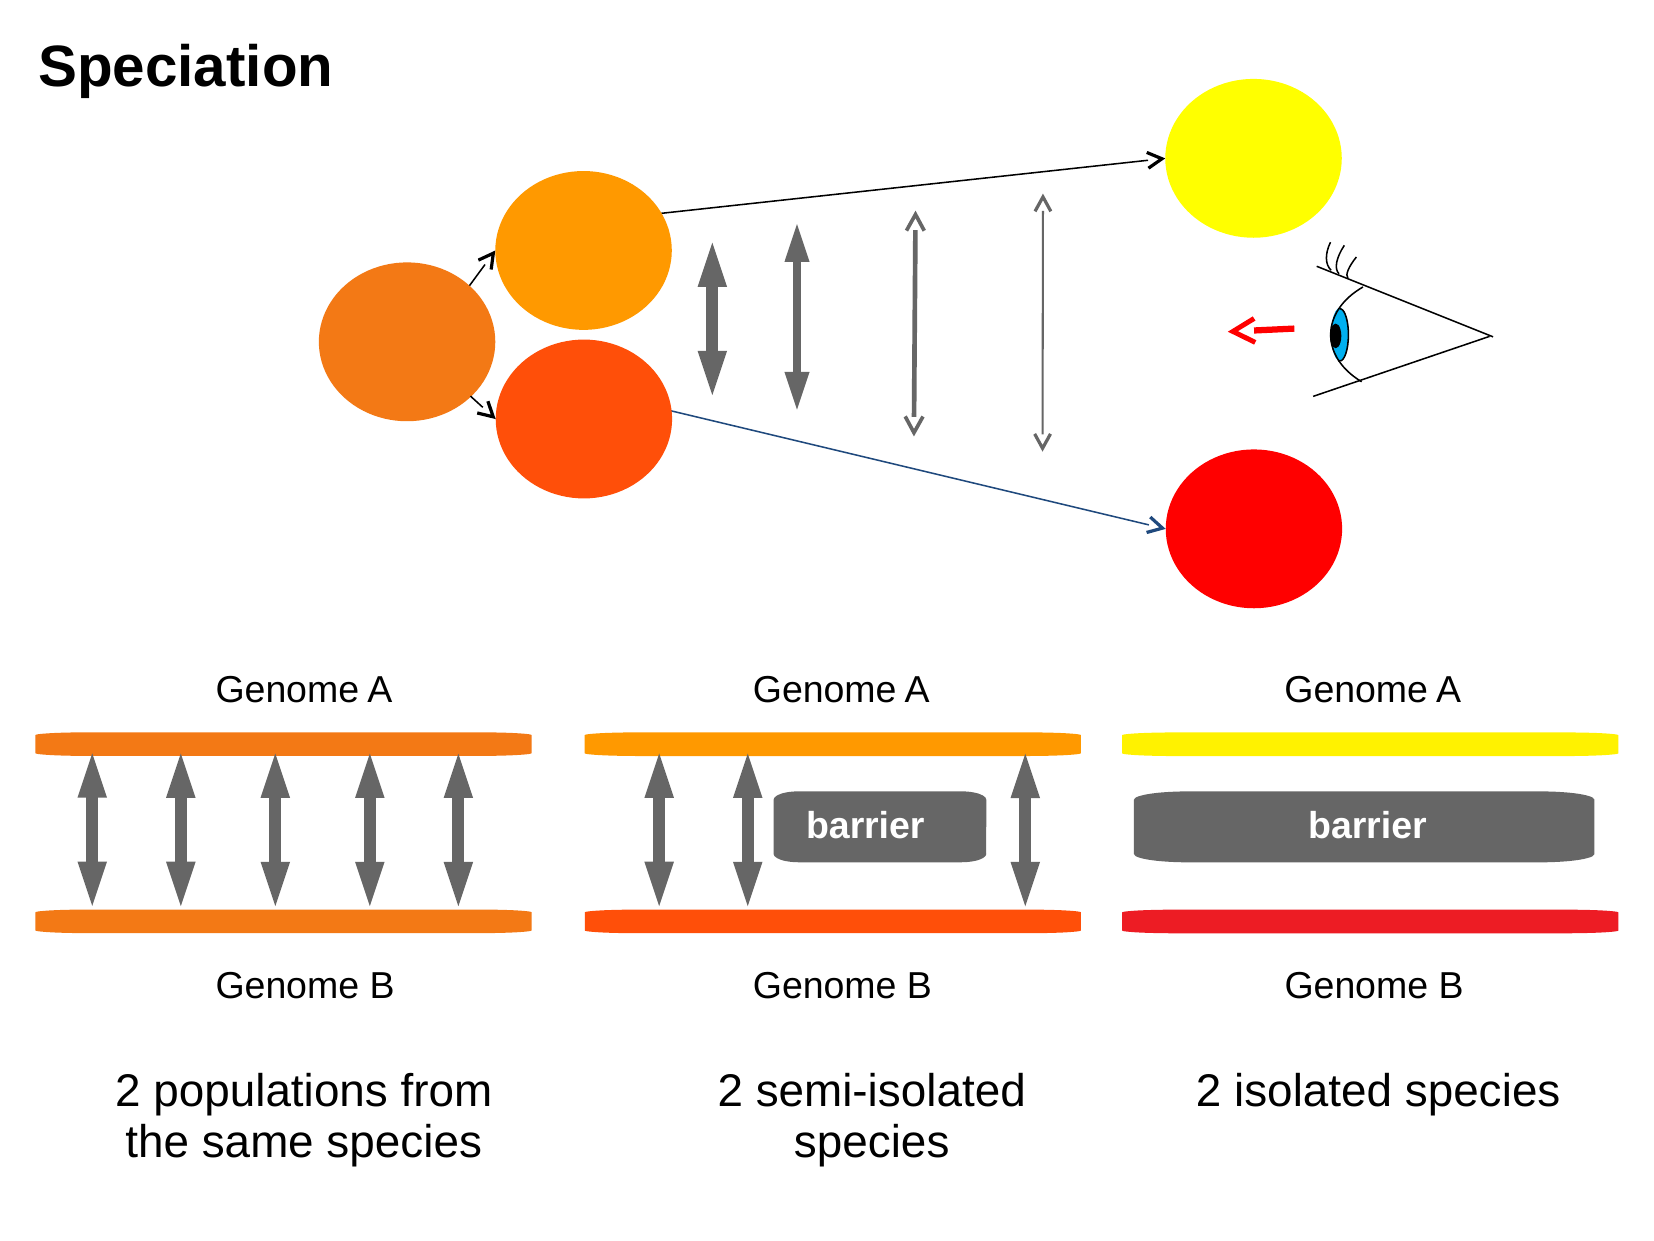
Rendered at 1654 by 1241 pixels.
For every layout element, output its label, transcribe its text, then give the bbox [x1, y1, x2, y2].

text_box [773, 791, 987, 863]
text_box Genome A [200, 661, 408, 719]
text_box [1122, 909, 1619, 934]
text_box Genome A [1269, 661, 1477, 719]
text_box Genome B [200, 956, 410, 1014]
text_box [1133, 791, 1595, 863]
text_box Genome B [1269, 956, 1479, 1014]
text_box barrier [791, 797, 961, 855]
text_box [584, 732, 1081, 757]
text_box [1329, 310, 1347, 359]
text_box barrier [1293, 797, 1463, 855]
text_box [1165, 78, 1342, 238]
text_box Speciation [23, 26, 349, 107]
text_box [35, 732, 532, 756]
text_box [35, 909, 532, 934]
text_box [1122, 732, 1619, 757]
text_box 2 semi-isolated species [702, 1057, 1041, 1175]
text_box 2 populations from the same species [100, 1057, 508, 1175]
text_box Genome A [738, 661, 945, 719]
text_box Genome B [738, 956, 947, 1014]
text_box [1165, 449, 1343, 609]
text_box [318, 262, 496, 422]
text_box [495, 339, 673, 499]
text_box 2 isolated species [1181, 1057, 1576, 1124]
text_box [584, 909, 1081, 934]
text_box [495, 171, 672, 330]
